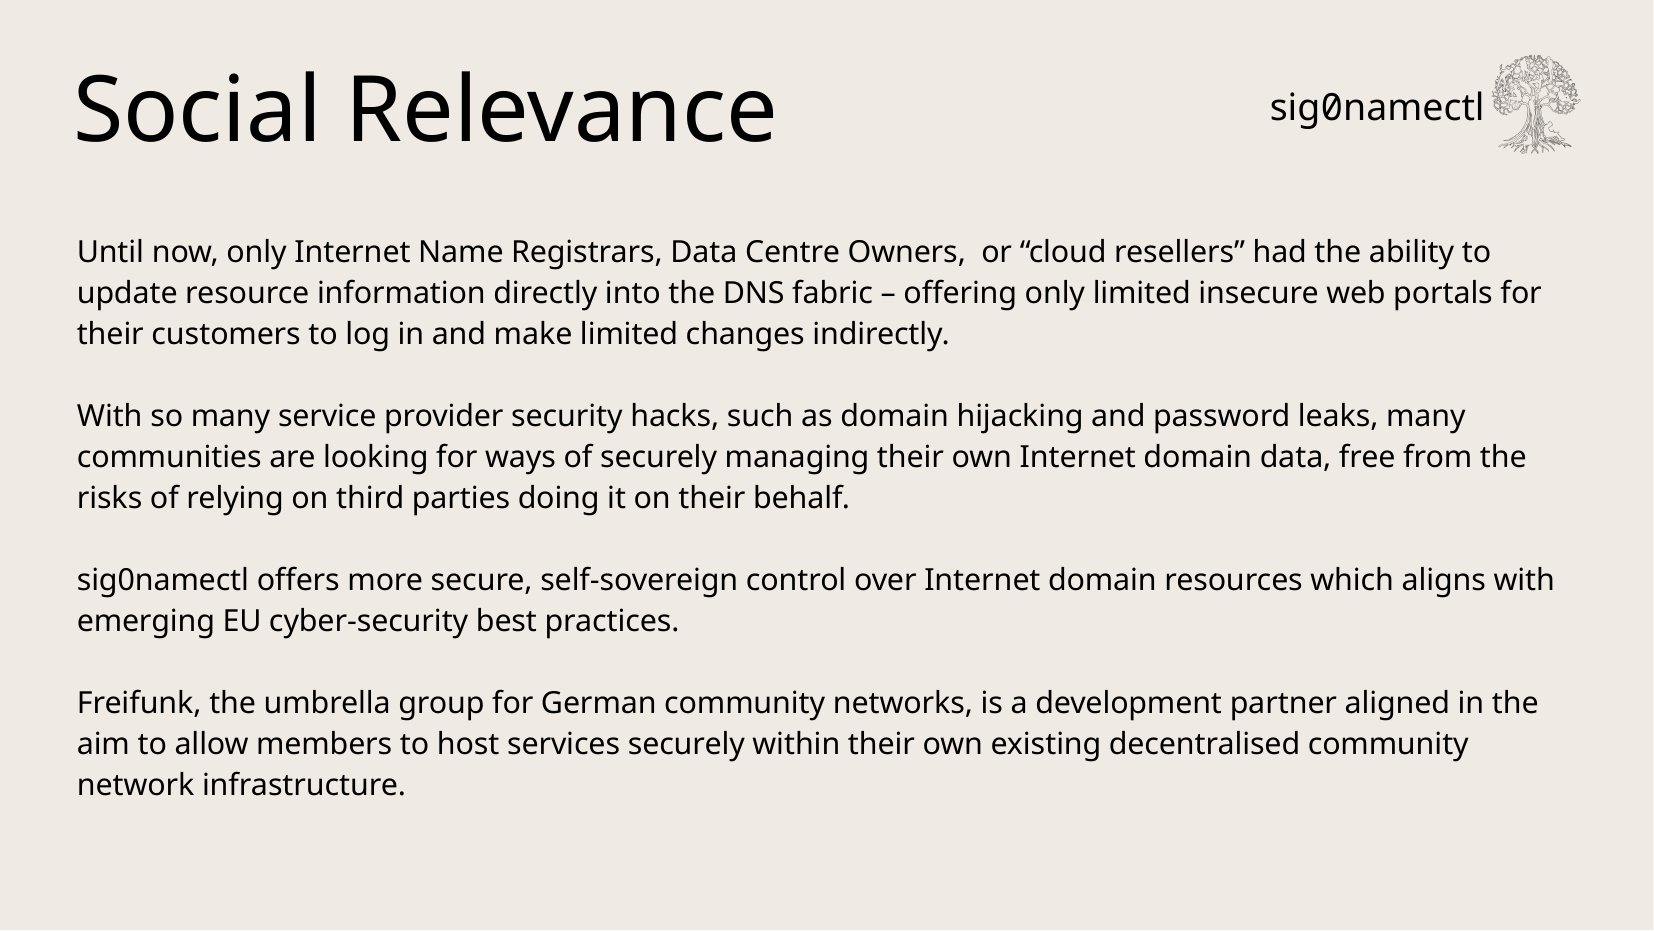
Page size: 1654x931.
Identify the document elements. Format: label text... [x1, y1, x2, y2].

title sig0namectl [1269, 56, 1485, 156]
list Until now, only Internet Name Registrars, Data Centre Owners, or “cloud resellers” had the ability to update resource information directly into the DNS fabric – offering only limited insecure web portals for their customers to log in and make limited changes indirectly. With so many service provider security hacks, such as domain hijacking and password leaks, many communities are looking for ways of securely managing their own Internet domain data, free from the risks of relying on third parties doing it on their behalf. sig0namectl offers more secure, self-sovereign control over Internet domain resources which aligns with emerging EU cyber-security best practices. Freifunk, the umbrella group for German community networks, is a development partner aligned in the aim to allow members to host services securely within their own existing decentralised community network infrastructure. [76, 230, 1565, 814]
picture [1489, 47, 1582, 160]
title Social Relevance [73, 46, 1562, 166]
